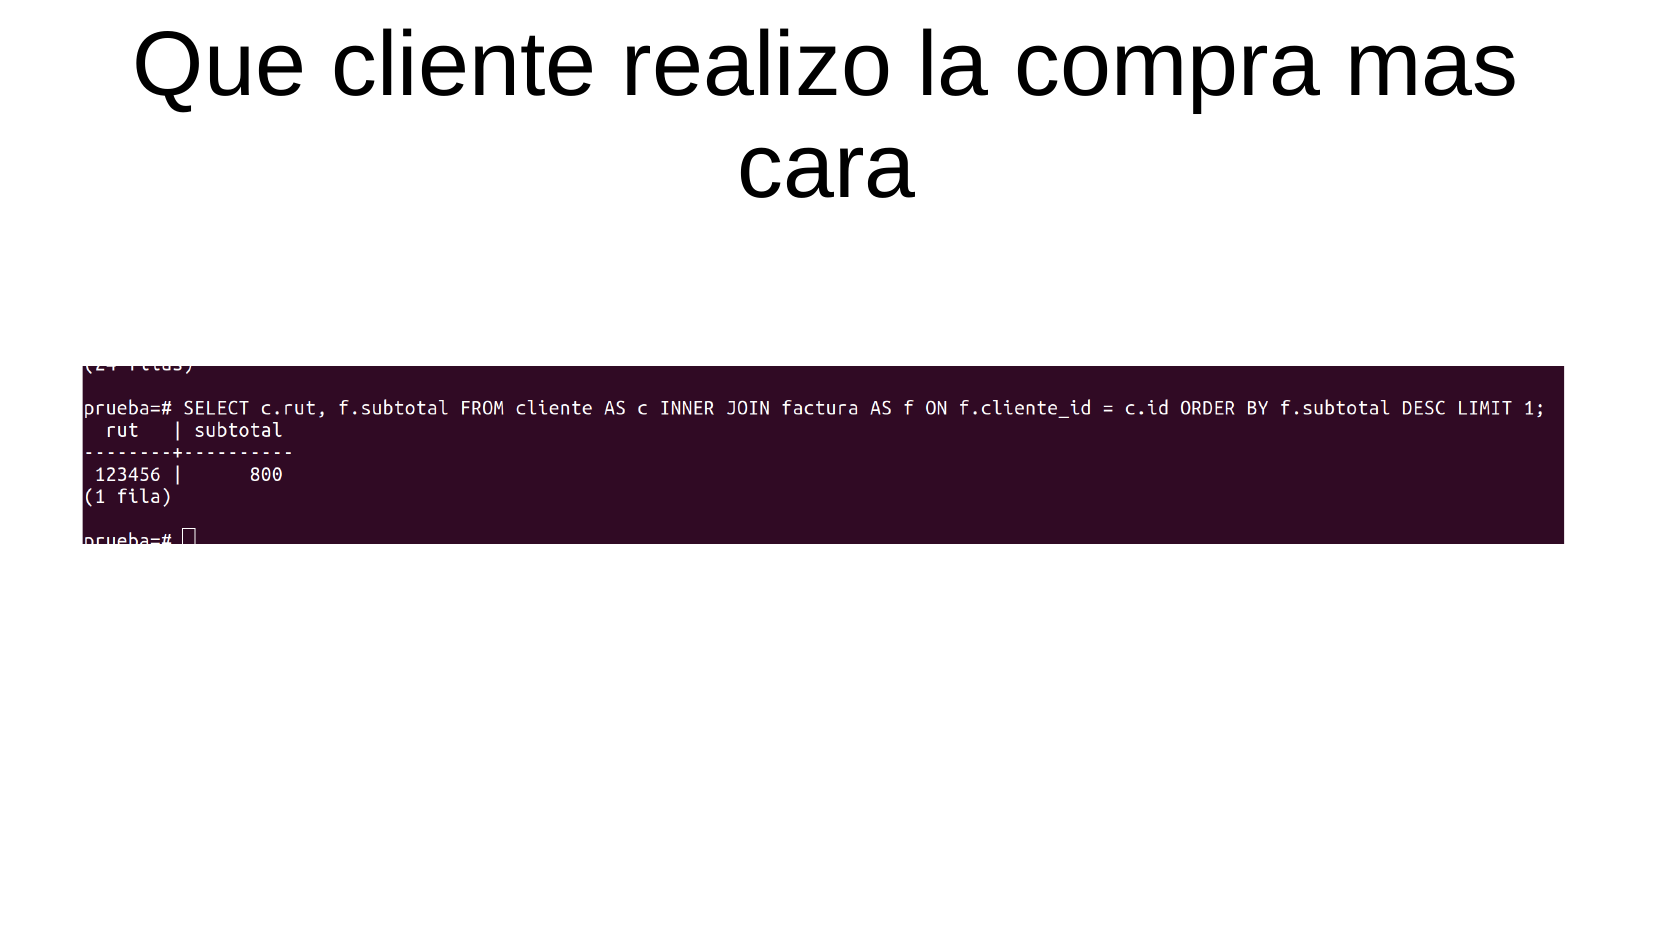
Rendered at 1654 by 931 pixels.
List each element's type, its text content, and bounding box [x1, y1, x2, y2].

picture [82, 366, 1565, 544]
title Que cliente realizo la compra mas cara [82, 12, 1571, 218]
